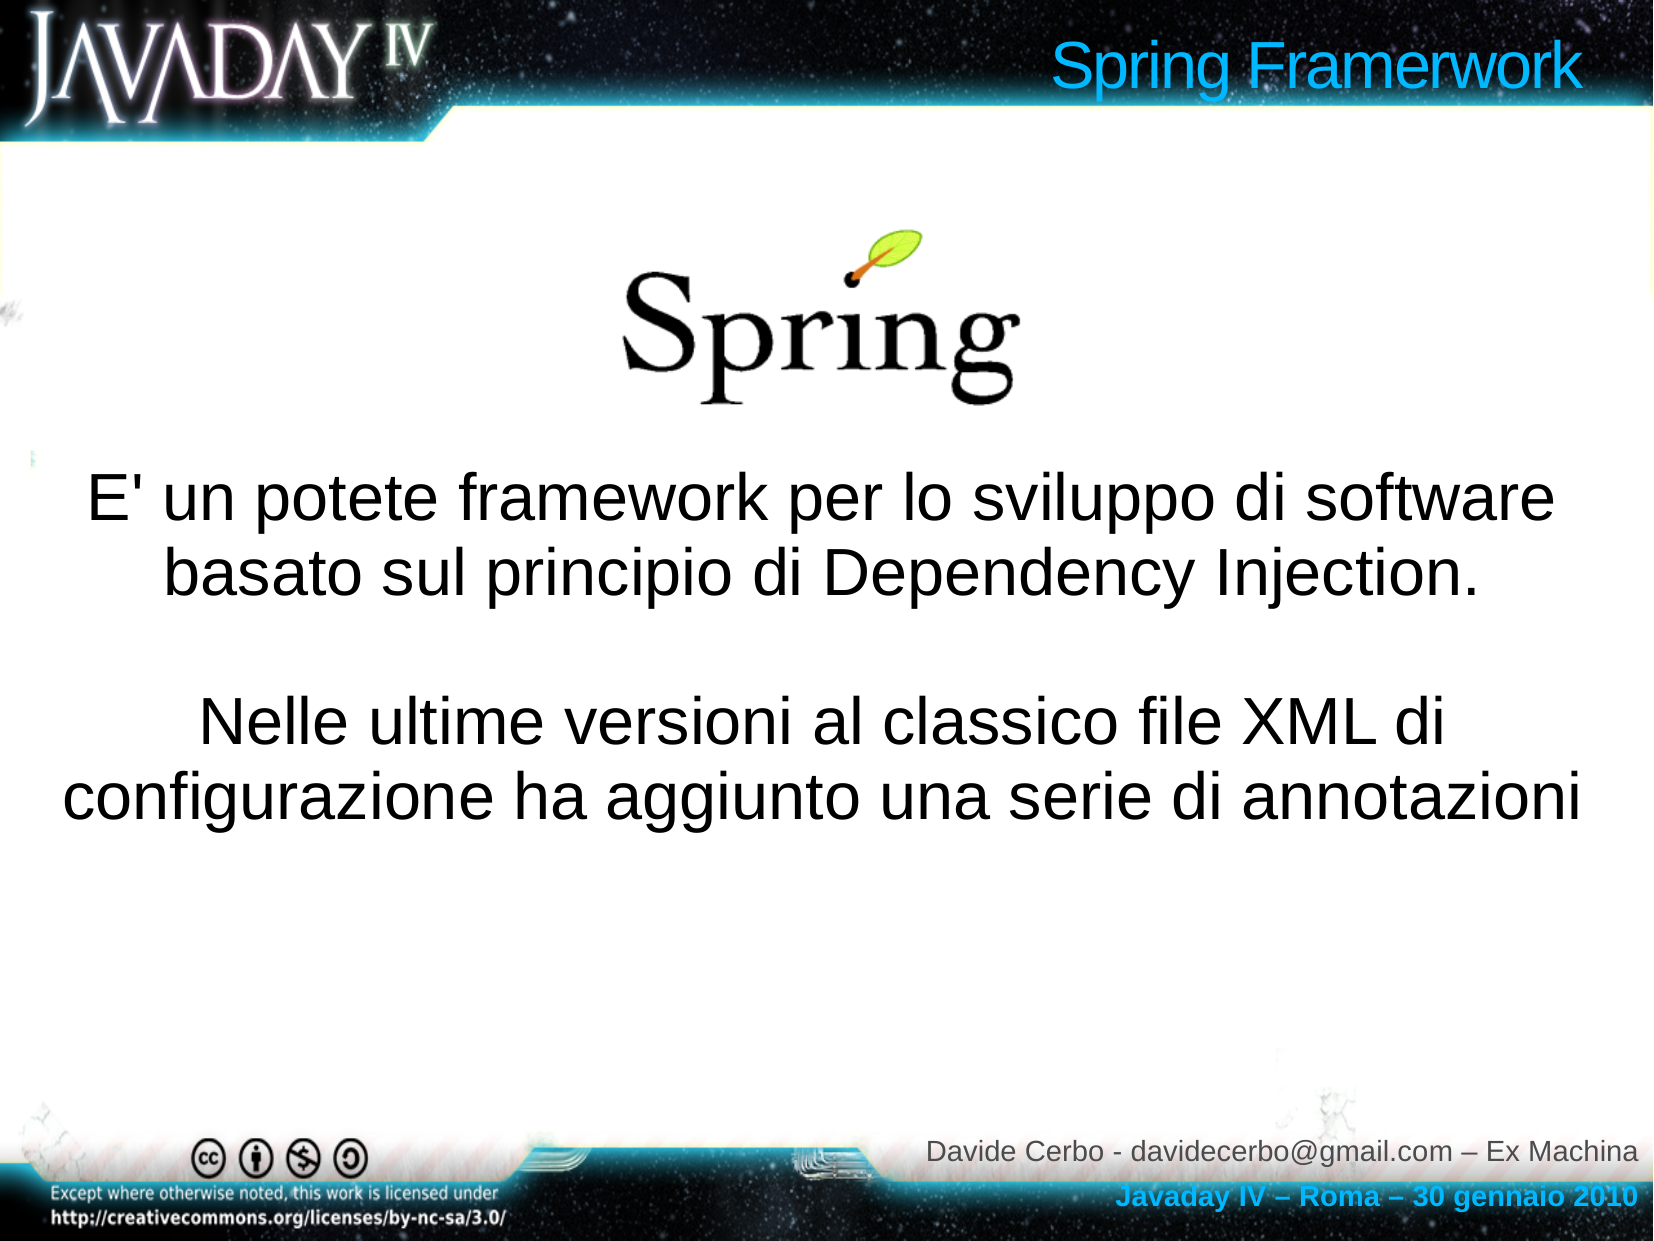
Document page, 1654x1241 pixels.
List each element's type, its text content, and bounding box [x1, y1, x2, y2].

subtitle E' un potete framework per lo sviluppo di software basato sul principio di Dependency Injection. Nelle ultime versioni al classico file XML di configurazione ha aggiunto una serie di annotazioni [52, 200, 1594, 1020]
title Spring Framerwork [108, 7, 1585, 124]
picture [0, 0, 1653, 1241]
